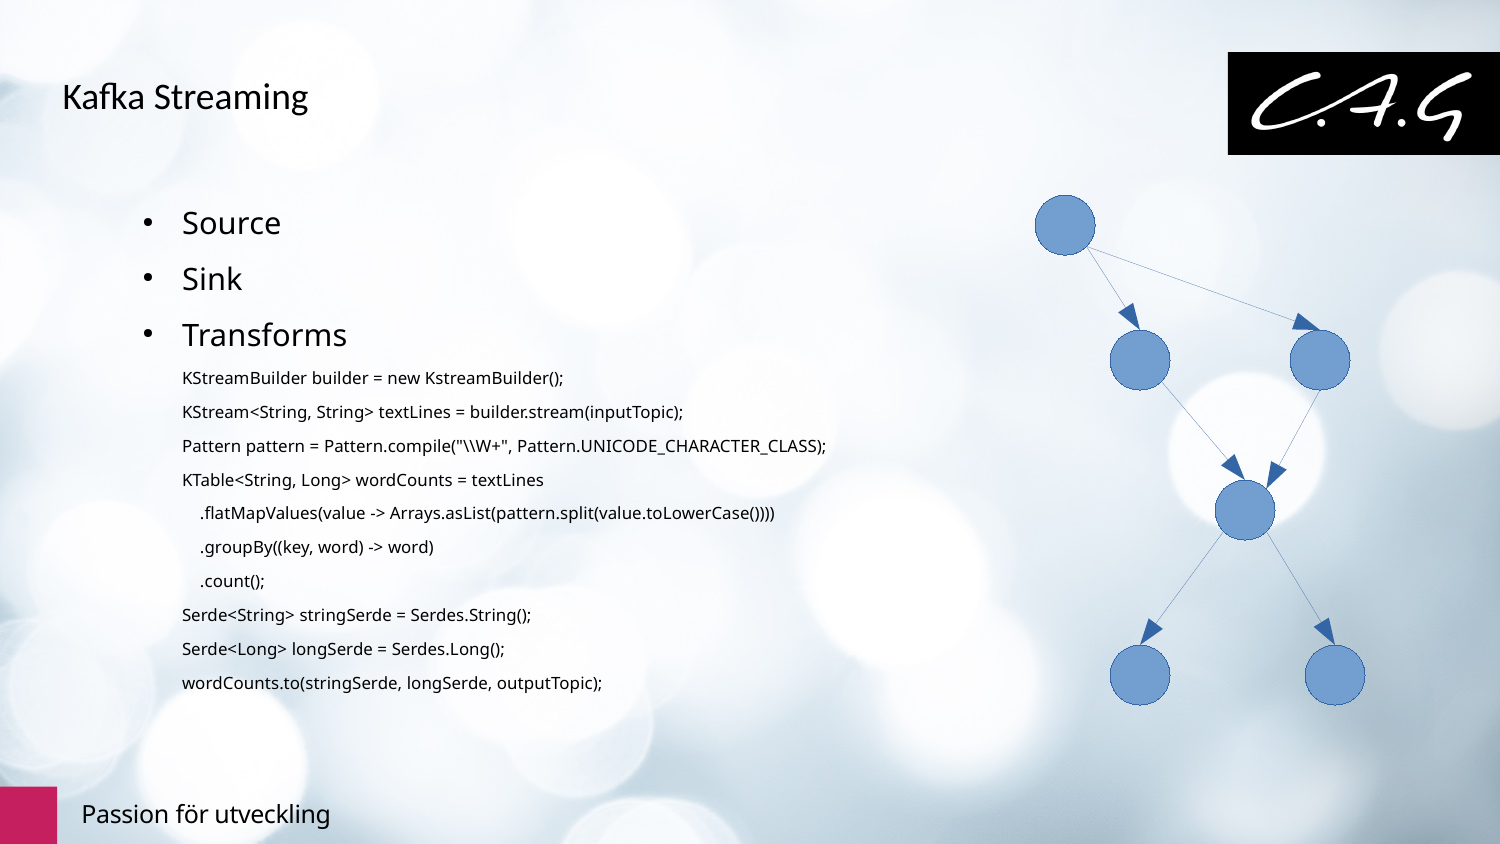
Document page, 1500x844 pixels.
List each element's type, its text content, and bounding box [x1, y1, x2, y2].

text_box [1290, 330, 1351, 390]
picture [0, 0, 1500, 844]
text_box [1305, 645, 1366, 706]
title Kafka Streaming [62, 30, 1197, 171]
list Source Sink Transforms KStreamBuilder builder = new KstreamBuilder(); KStream<String, String> textLines = builder.stream(inputTopic); Pattern pattern = Pattern.compile("\\W+", Pattern.UNICODE_CHARACTER_CLASS); KTable<String, Long> wordCounts = textLines .flatMapValues(value -> Arrays.asList(pattern.split(value.toLowerCase()))) .groupBy((key, word) -> word) .count(); Serde<String> stringSerde = Serdes.String(); Serde<Long> longSerde = Serdes.Long(); wordCounts.to(stringSerde, longSerde, outputTopic); [129, 210, 1171, 743]
text_box [1215, 480, 1276, 541]
text_box [1039, 195, 1092, 210]
